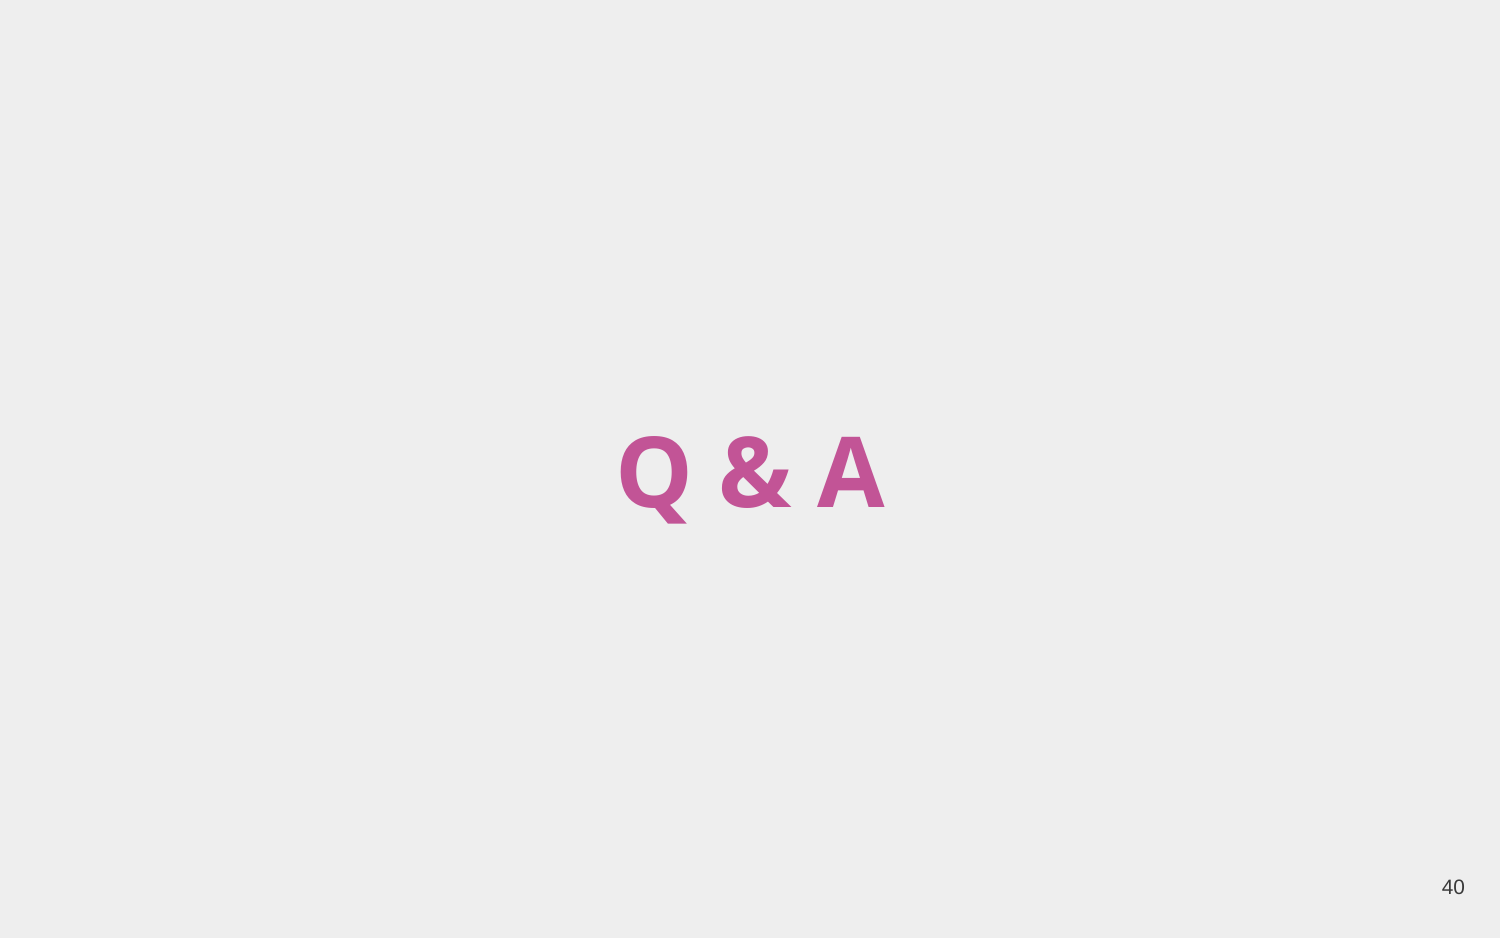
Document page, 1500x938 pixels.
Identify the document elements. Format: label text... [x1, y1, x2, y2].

title Q & A [51, 392, 1449, 546]
slide_number <number> [1389, 849, 1480, 922]
